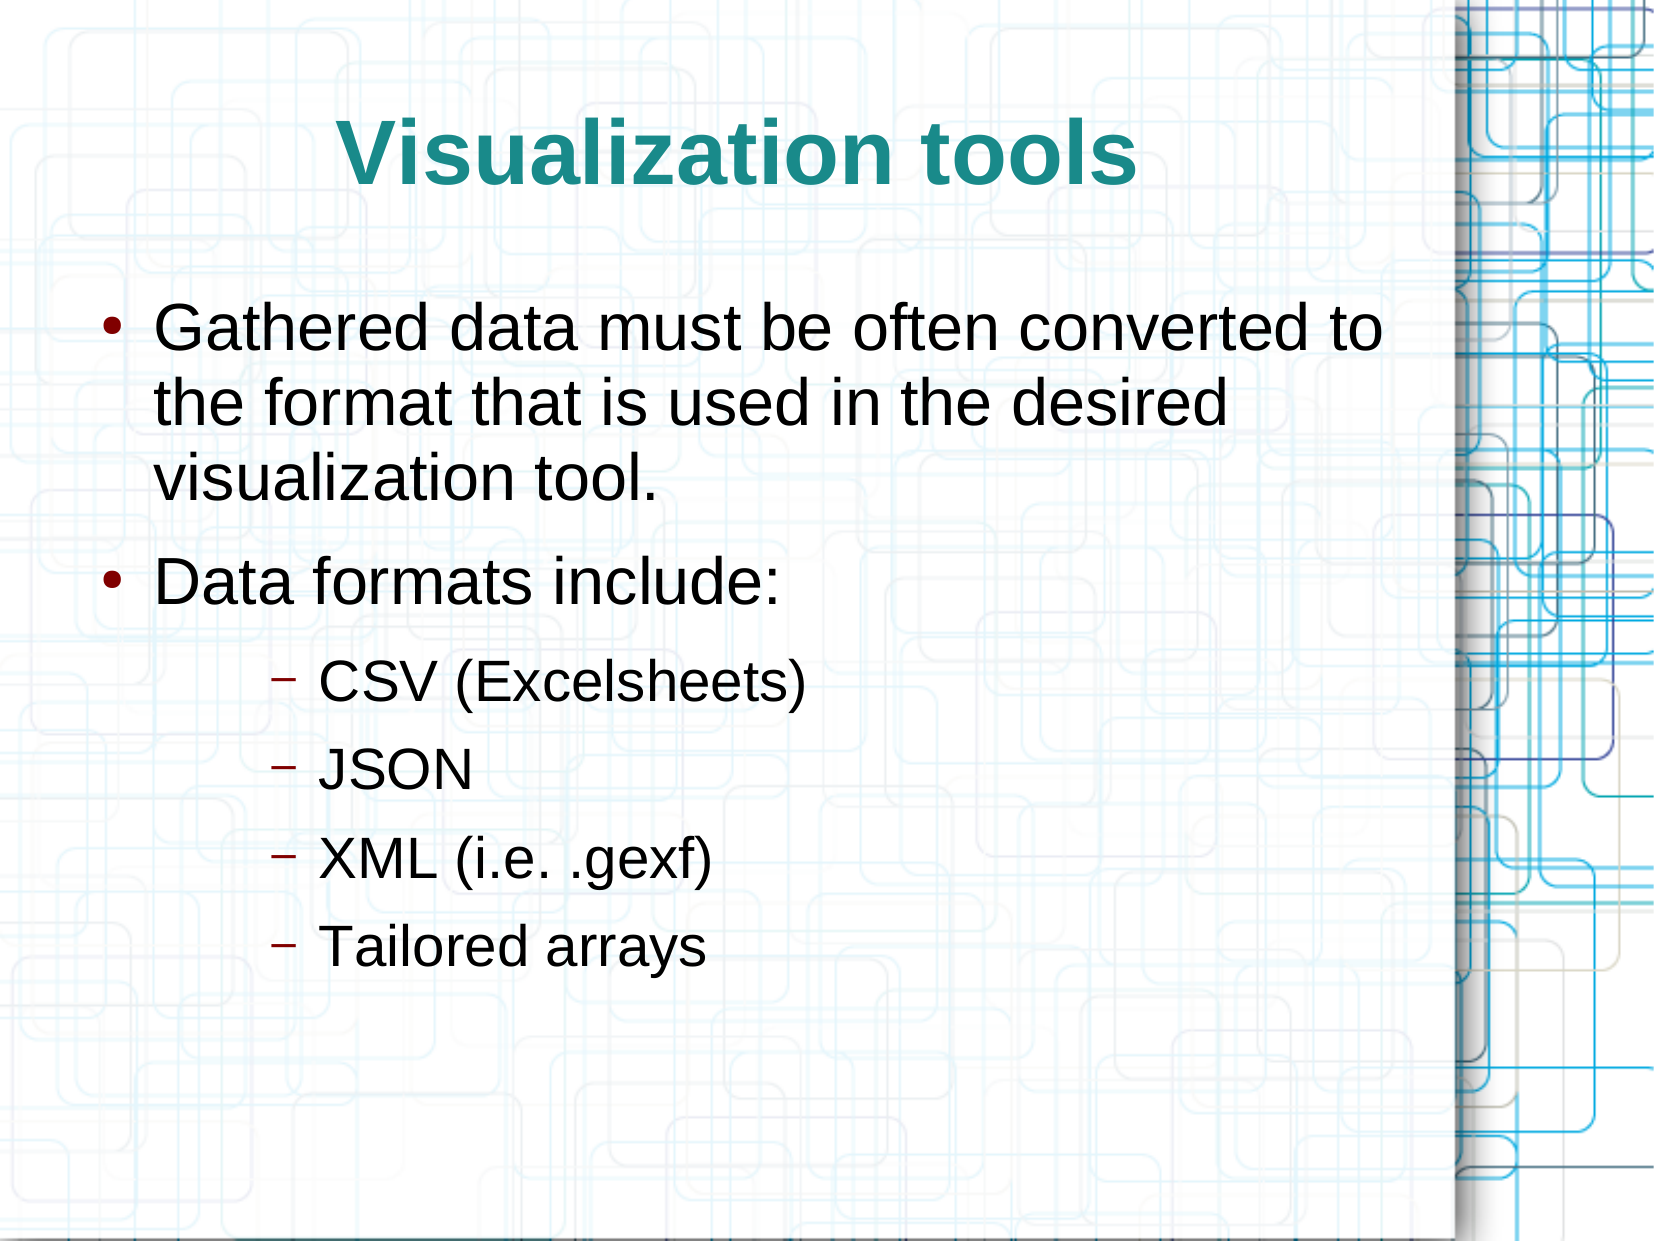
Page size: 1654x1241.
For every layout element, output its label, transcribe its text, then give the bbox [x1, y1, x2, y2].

title Visualization tools [59, 49, 1418, 257]
picture [0, 0, 1654, 1241]
list Gathered data must be often converted to the format that is used in the desired visualization tool. Data formats include: CSV (Excelsheets) JSON XML (i.e. .gexf) Tailored arrays [82, 290, 1418, 1109]
